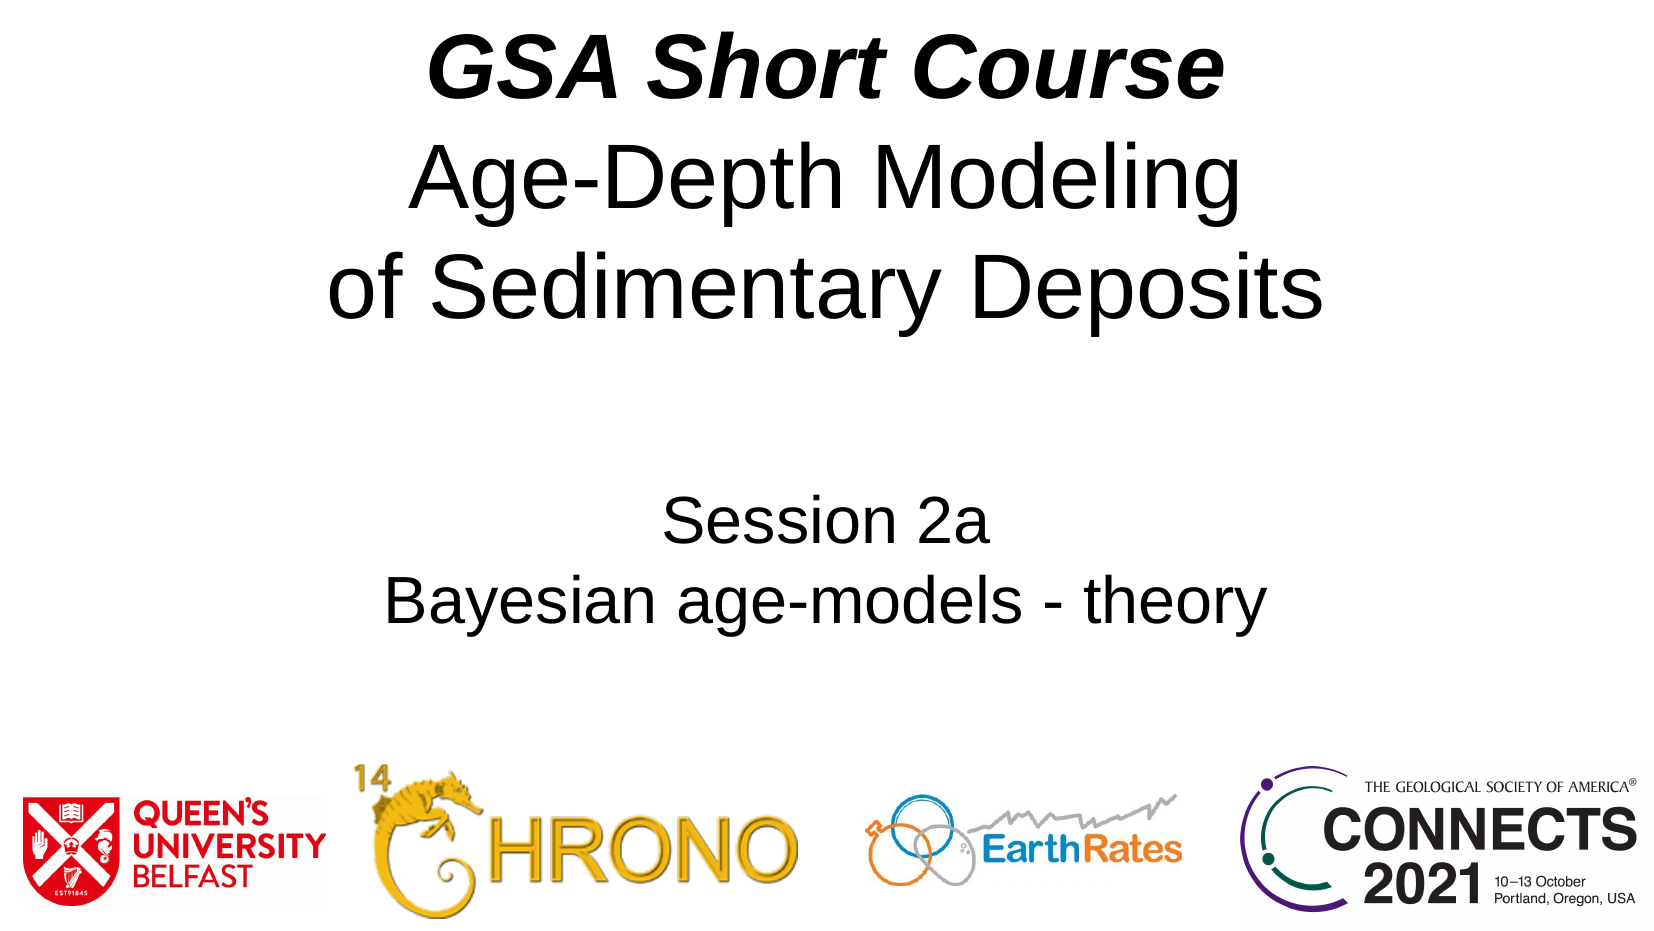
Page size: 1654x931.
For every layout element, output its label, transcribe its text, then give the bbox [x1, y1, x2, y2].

text_box Session 2a Bayesian age-models - theory [82, 287, 1571, 827]
picture [23, 797, 326, 907]
picture [1240, 766, 1654, 931]
picture [354, 764, 798, 919]
picture [865, 794, 1182, 886]
text_box GSA Short Course Age-Depth Modeling of Sedimentary Deposits [82, 21, 1571, 287]
